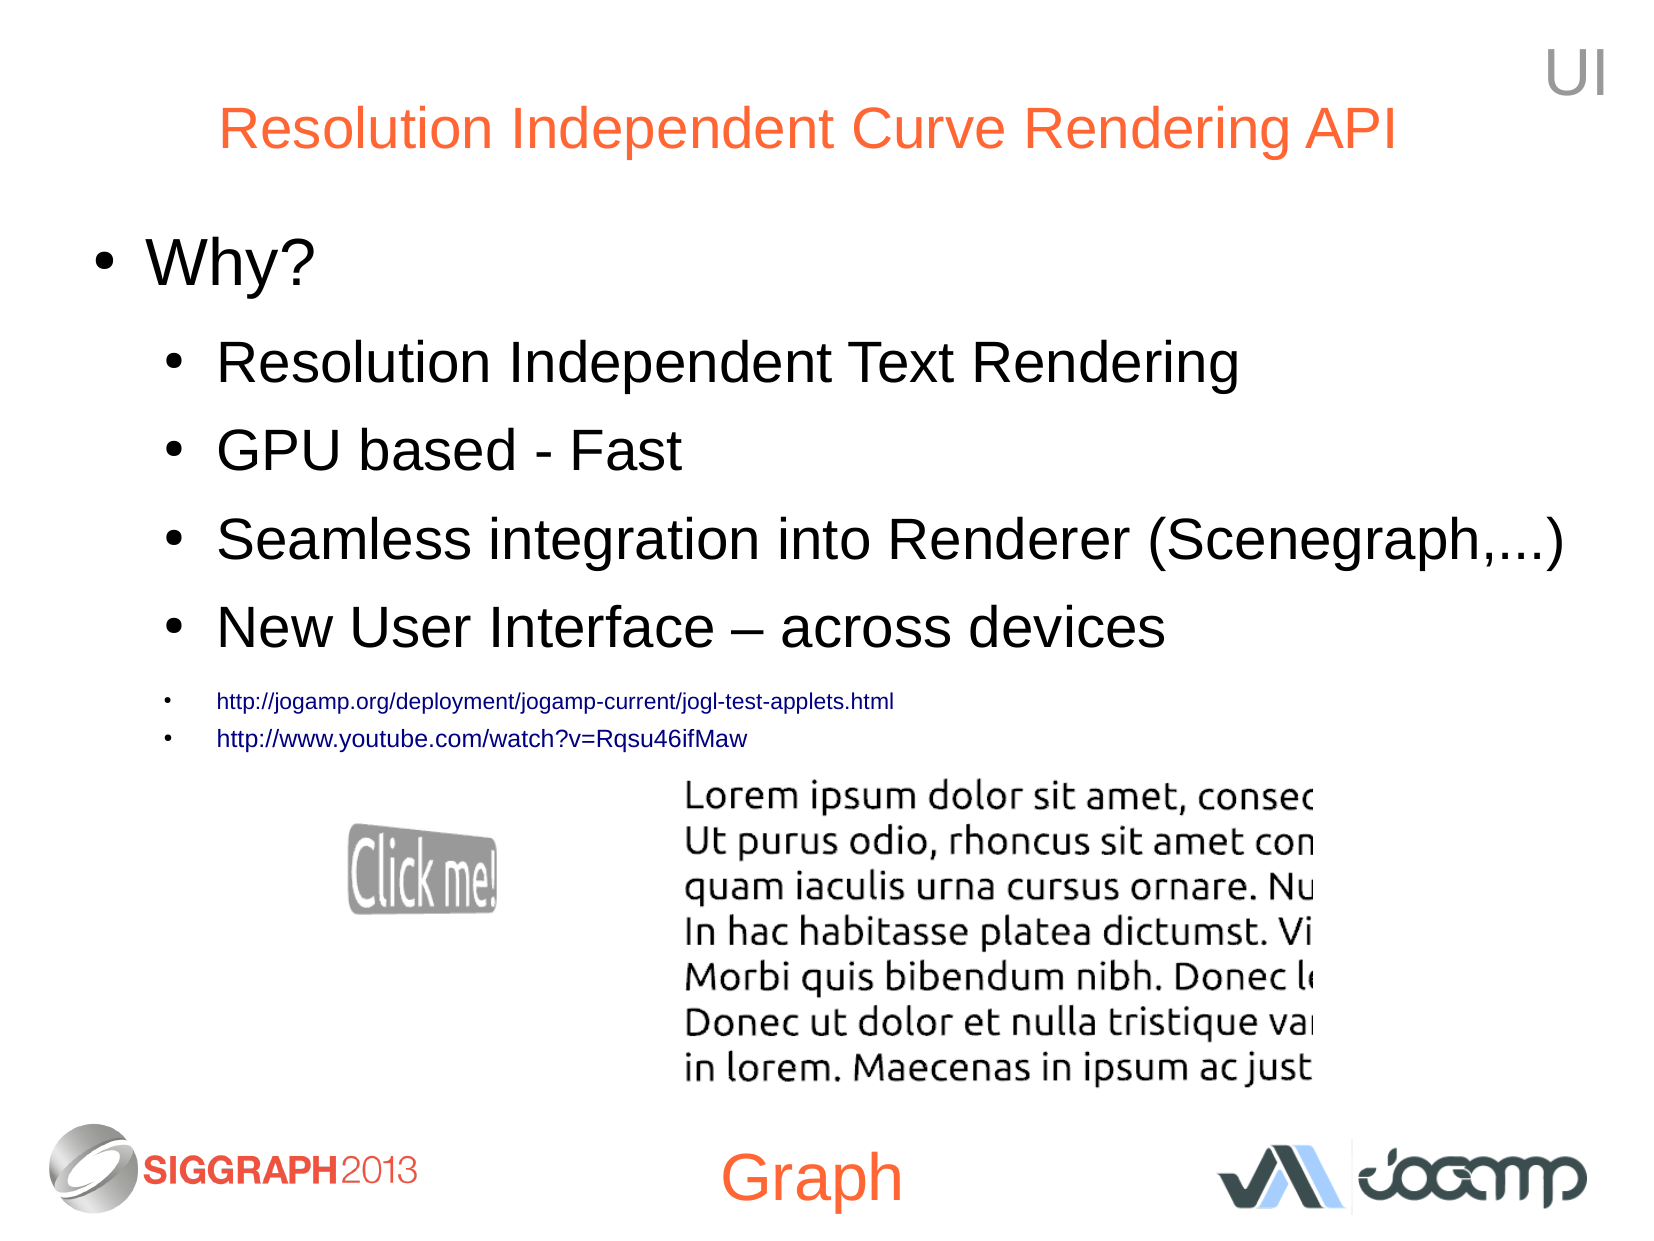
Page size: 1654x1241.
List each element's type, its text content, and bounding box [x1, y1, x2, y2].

text_box UI [1529, 27, 1642, 132]
list Why? Resolution Independent Text Rendering GPU based - Fast Seamless integration into Renderer (Scenegraph,...) New User Interface – across devices http://jogamp.org/deployment/jogamp-current/jogl-test-applets.html http://www.youtube.com/watch?v=Rqsu46ifMaw [75, 225, 1571, 1044]
text_box Graph [720, 1140, 936, 1216]
picture [45, 1122, 421, 1215]
picture [300, 791, 565, 955]
picture [660, 749, 1587, 1215]
title Resolution Independent Curve Rendering API [68, 56, 1576, 181]
